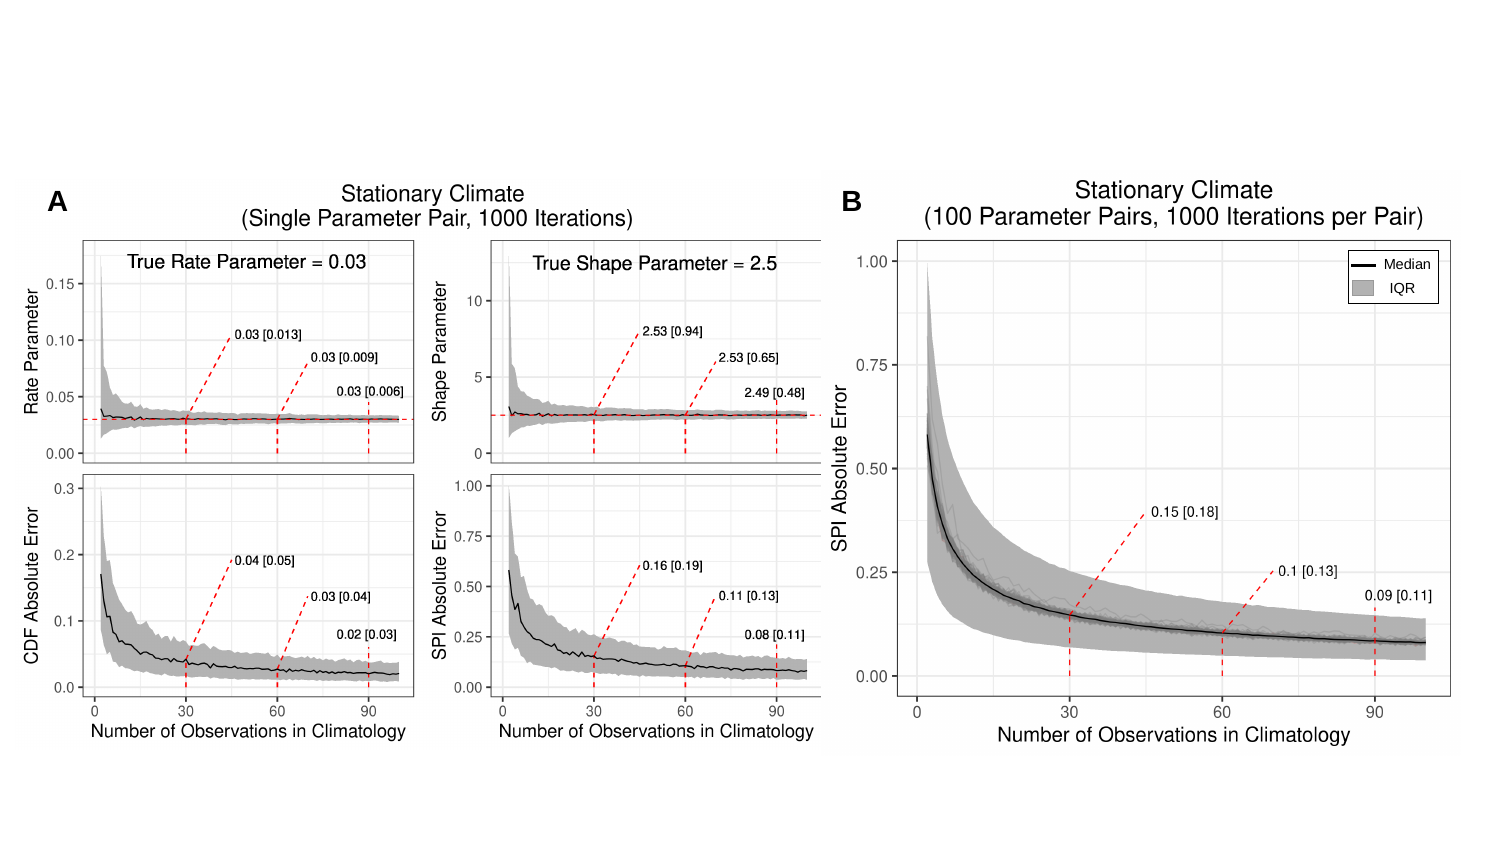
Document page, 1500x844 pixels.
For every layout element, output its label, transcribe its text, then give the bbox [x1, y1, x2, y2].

picture [15, 170, 1461, 757]
text_box B [826, 167, 886, 233]
text_box A [32, 167, 91, 233]
text_box IQR [1374, 272, 1431, 304]
text_box [1431, 281, 1439, 304]
text_box Median [1369, 249, 1446, 281]
text_box [1348, 250, 1374, 304]
